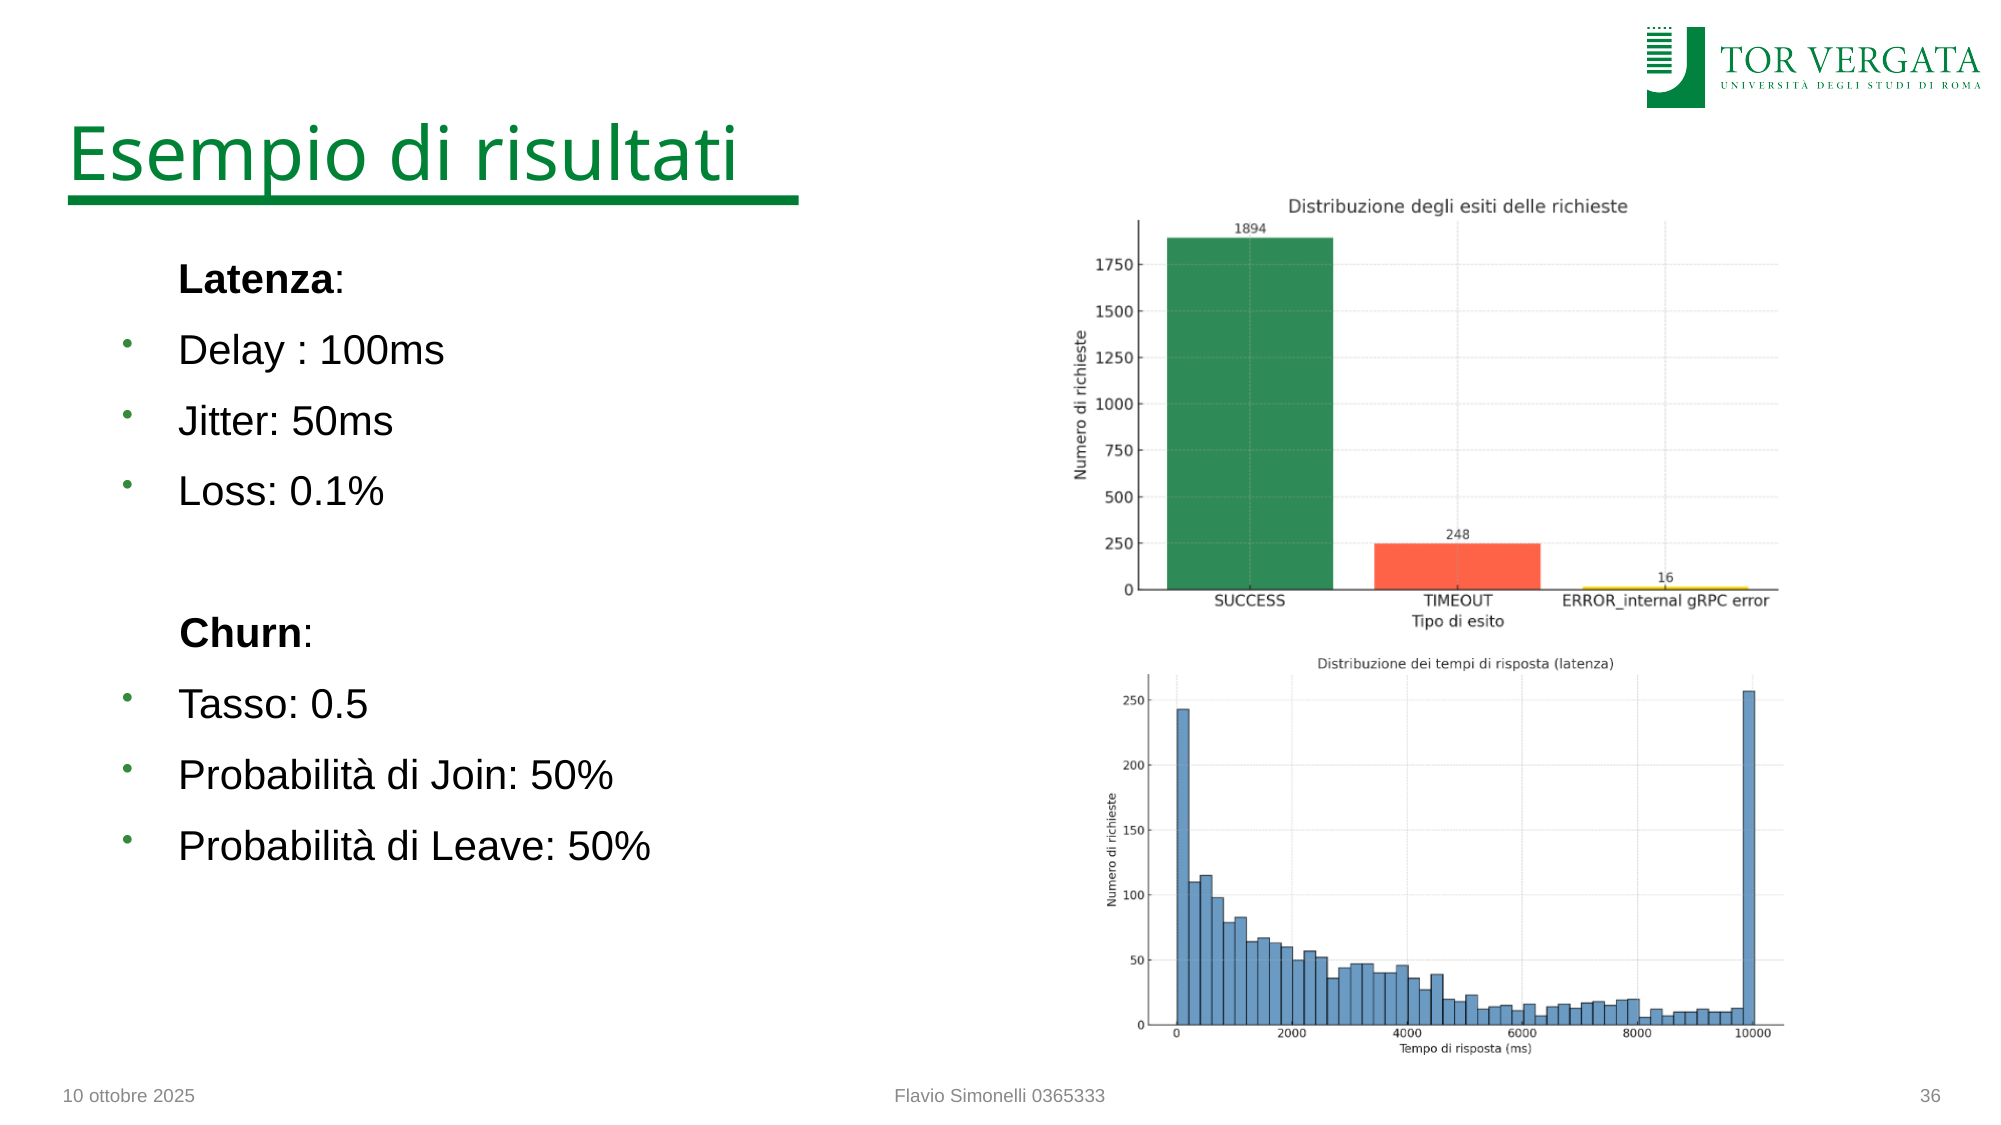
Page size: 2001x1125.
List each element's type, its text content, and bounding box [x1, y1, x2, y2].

title Esempio di risultati [52, 51, 1981, 204]
picture [1092, 653, 1790, 1063]
footer Flavio Simonelli 0365333 [662, 1065, 1338, 1125]
slide_number 10 ottobre 2025 [47, 1065, 498, 1125]
picture [1647, 27, 1981, 51]
list Latenza: Delay : 100ms Jitter: 50ms Loss: 0.1% Churn: Tasso: 0.5 Probabilità di Join: 50% Probabilità di Leave: 50% [106, 244, 827, 1063]
picture [1062, 177, 1798, 639]
